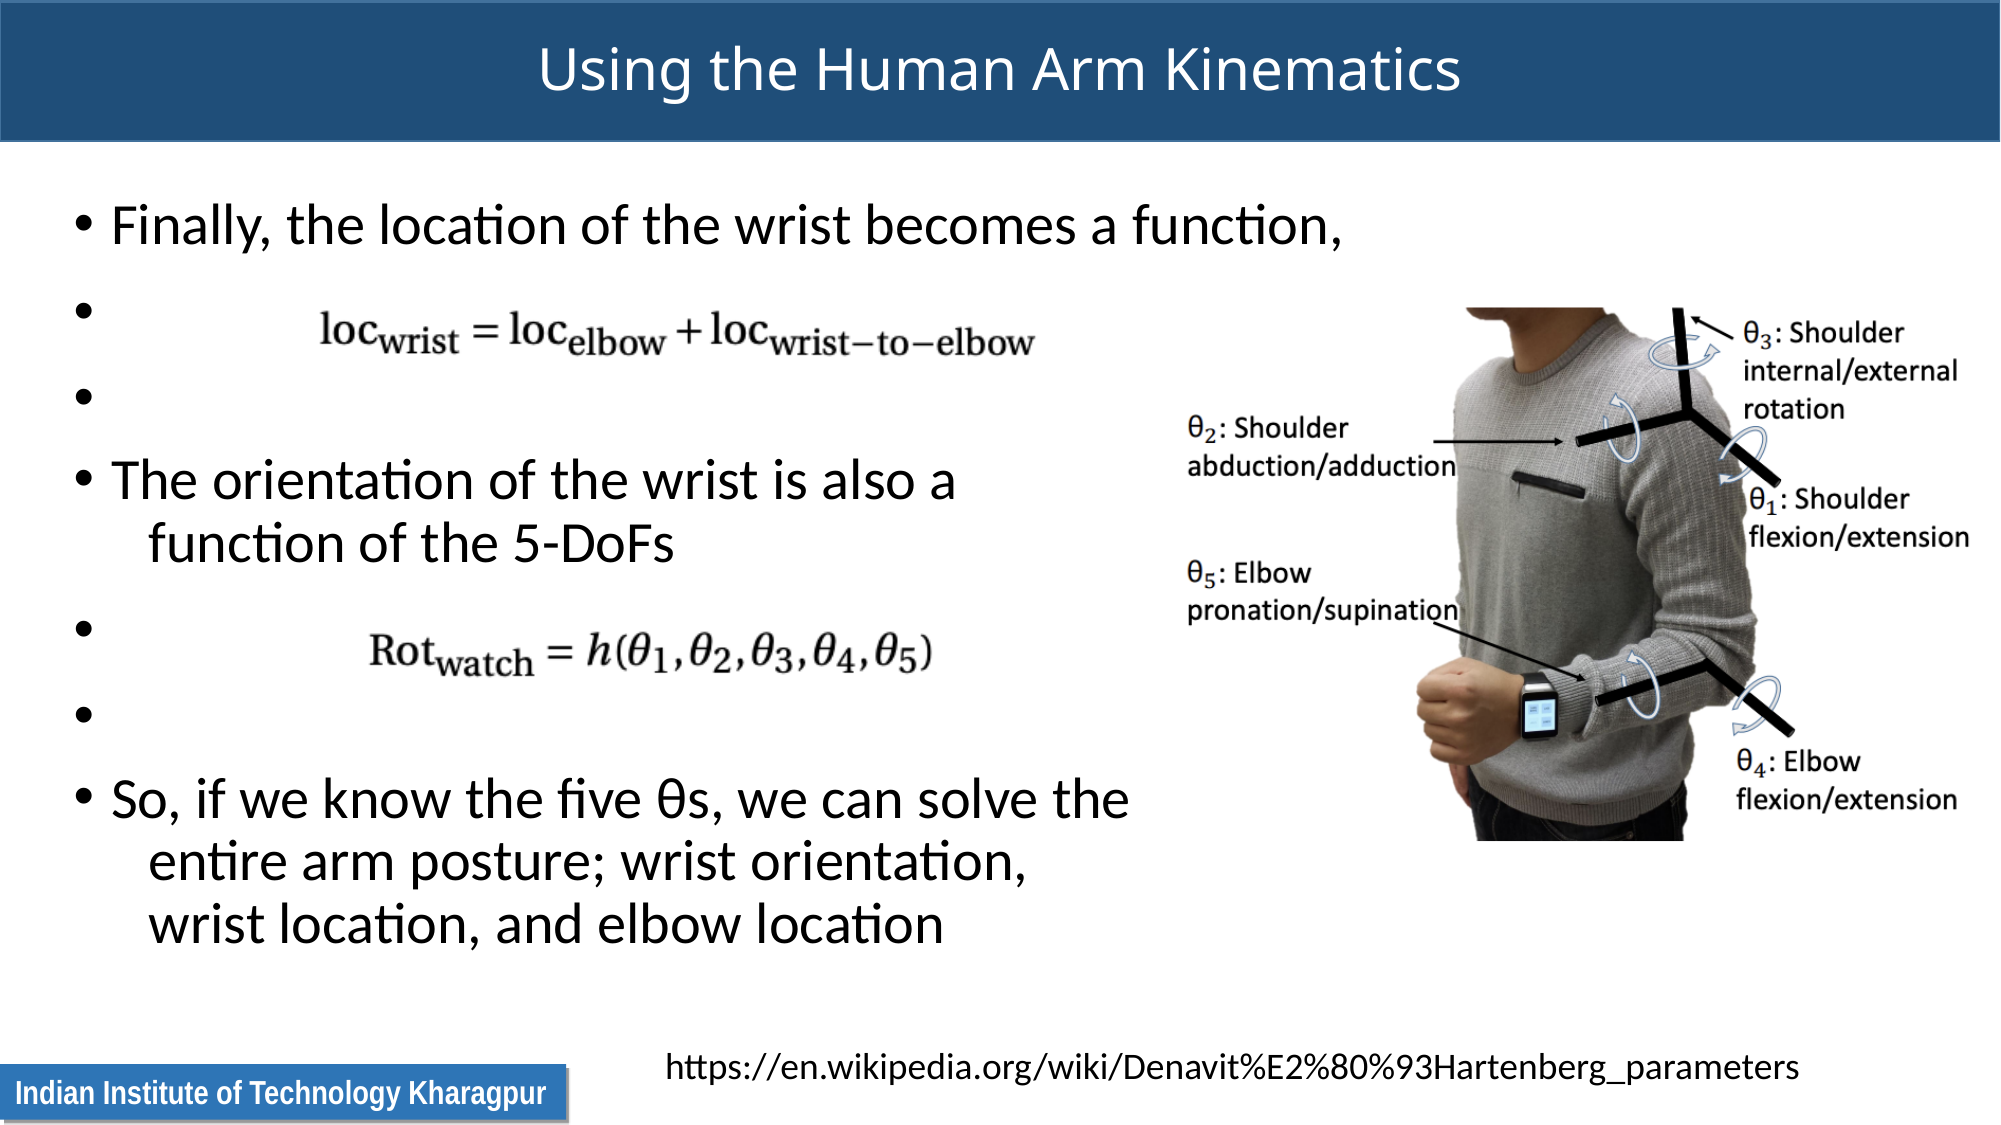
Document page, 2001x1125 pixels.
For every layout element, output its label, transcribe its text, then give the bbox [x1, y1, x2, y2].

picture [278, 281, 1073, 382]
list Finally, the location of the wrist becomes a function, The orientation of the wrist is also a function of the 5-DoFs So, if we know the five θs, we can solve the entire arm posture; wrist orientation, wrist location, and elbow location [58, 186, 1954, 1065]
picture [1138, 280, 2000, 858]
picture [336, 599, 965, 703]
text_box https://en.wikipedia.org/wiki/Denavit%E2%80%93Hartenberg_parameters [650, 1034, 1881, 1096]
title Using the Human Arm Kinematics [0, 1, 2000, 141]
